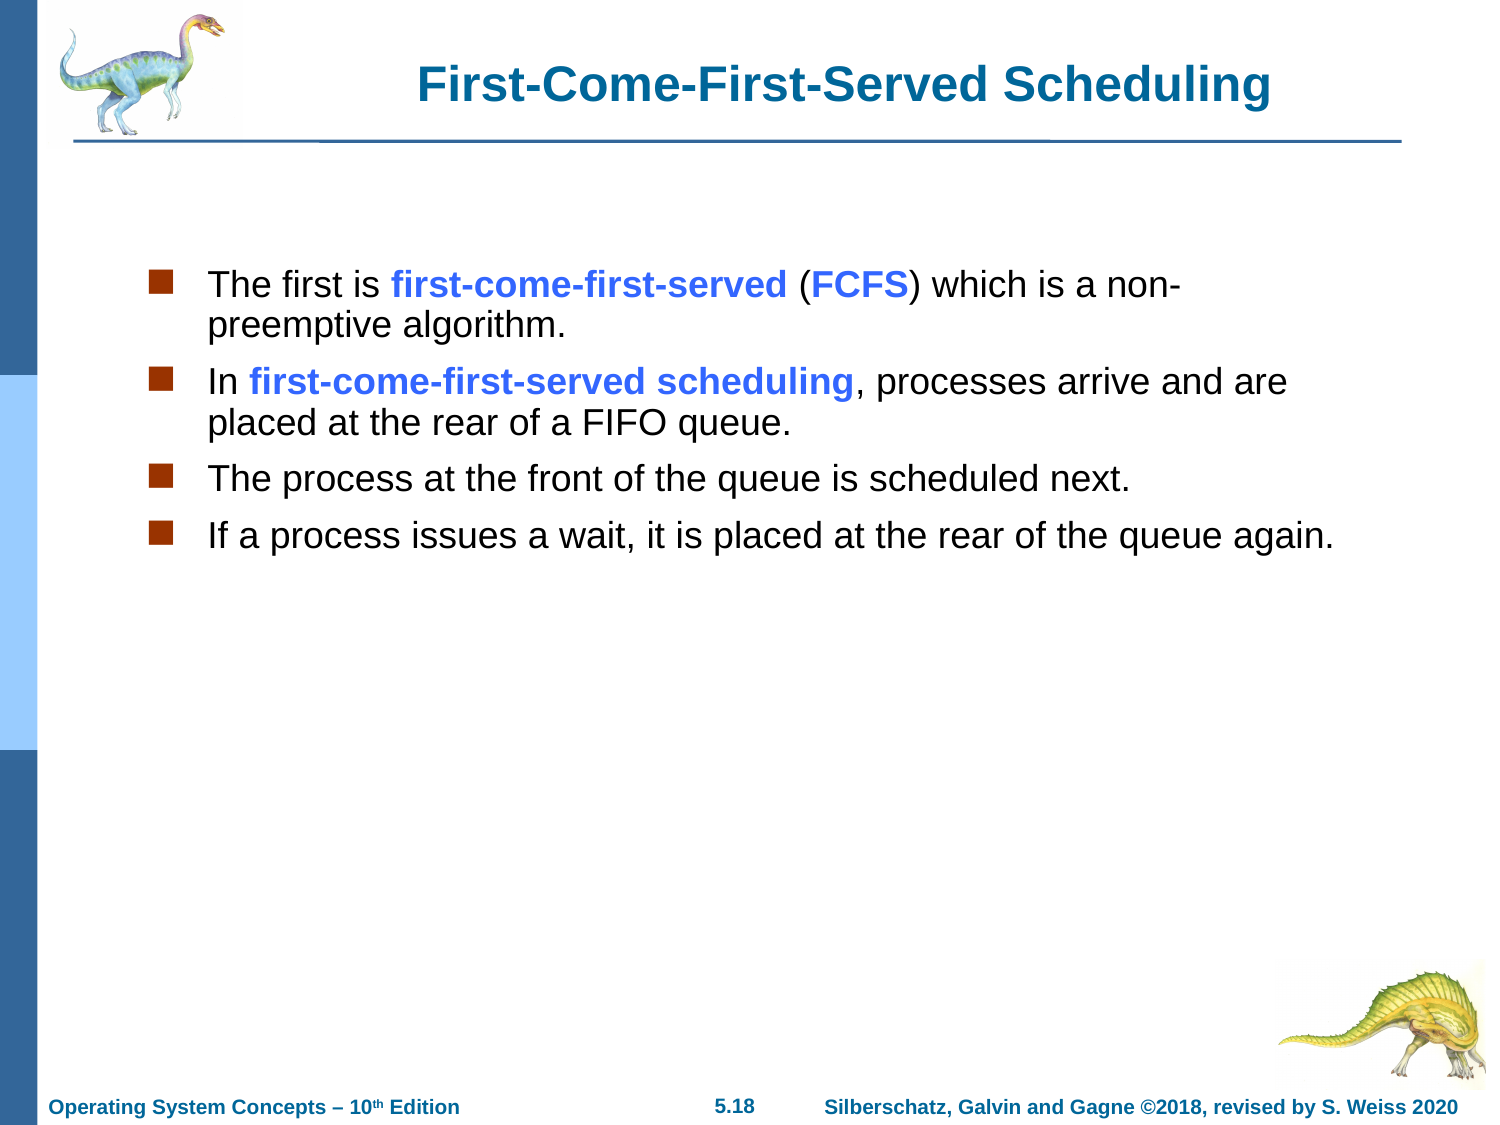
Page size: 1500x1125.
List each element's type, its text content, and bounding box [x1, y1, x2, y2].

picture [46, 0, 243, 149]
text_box The first is first-come-first-served (FCFS) which is a non-preemptive algorithm. In first-come-first-served scheduling, processes arrive and are placed at the rear of a FIFO queue. The process at the front of the queue is scheduled next. If a process issues a wait, it is placed at the rear of the queue again. [136, 205, 1378, 881]
text_box First-Come-First-Served Scheduling [188, 43, 1500, 120]
picture [1141, 1099, 1149, 1104]
picture [1275, 959, 1486, 1090]
